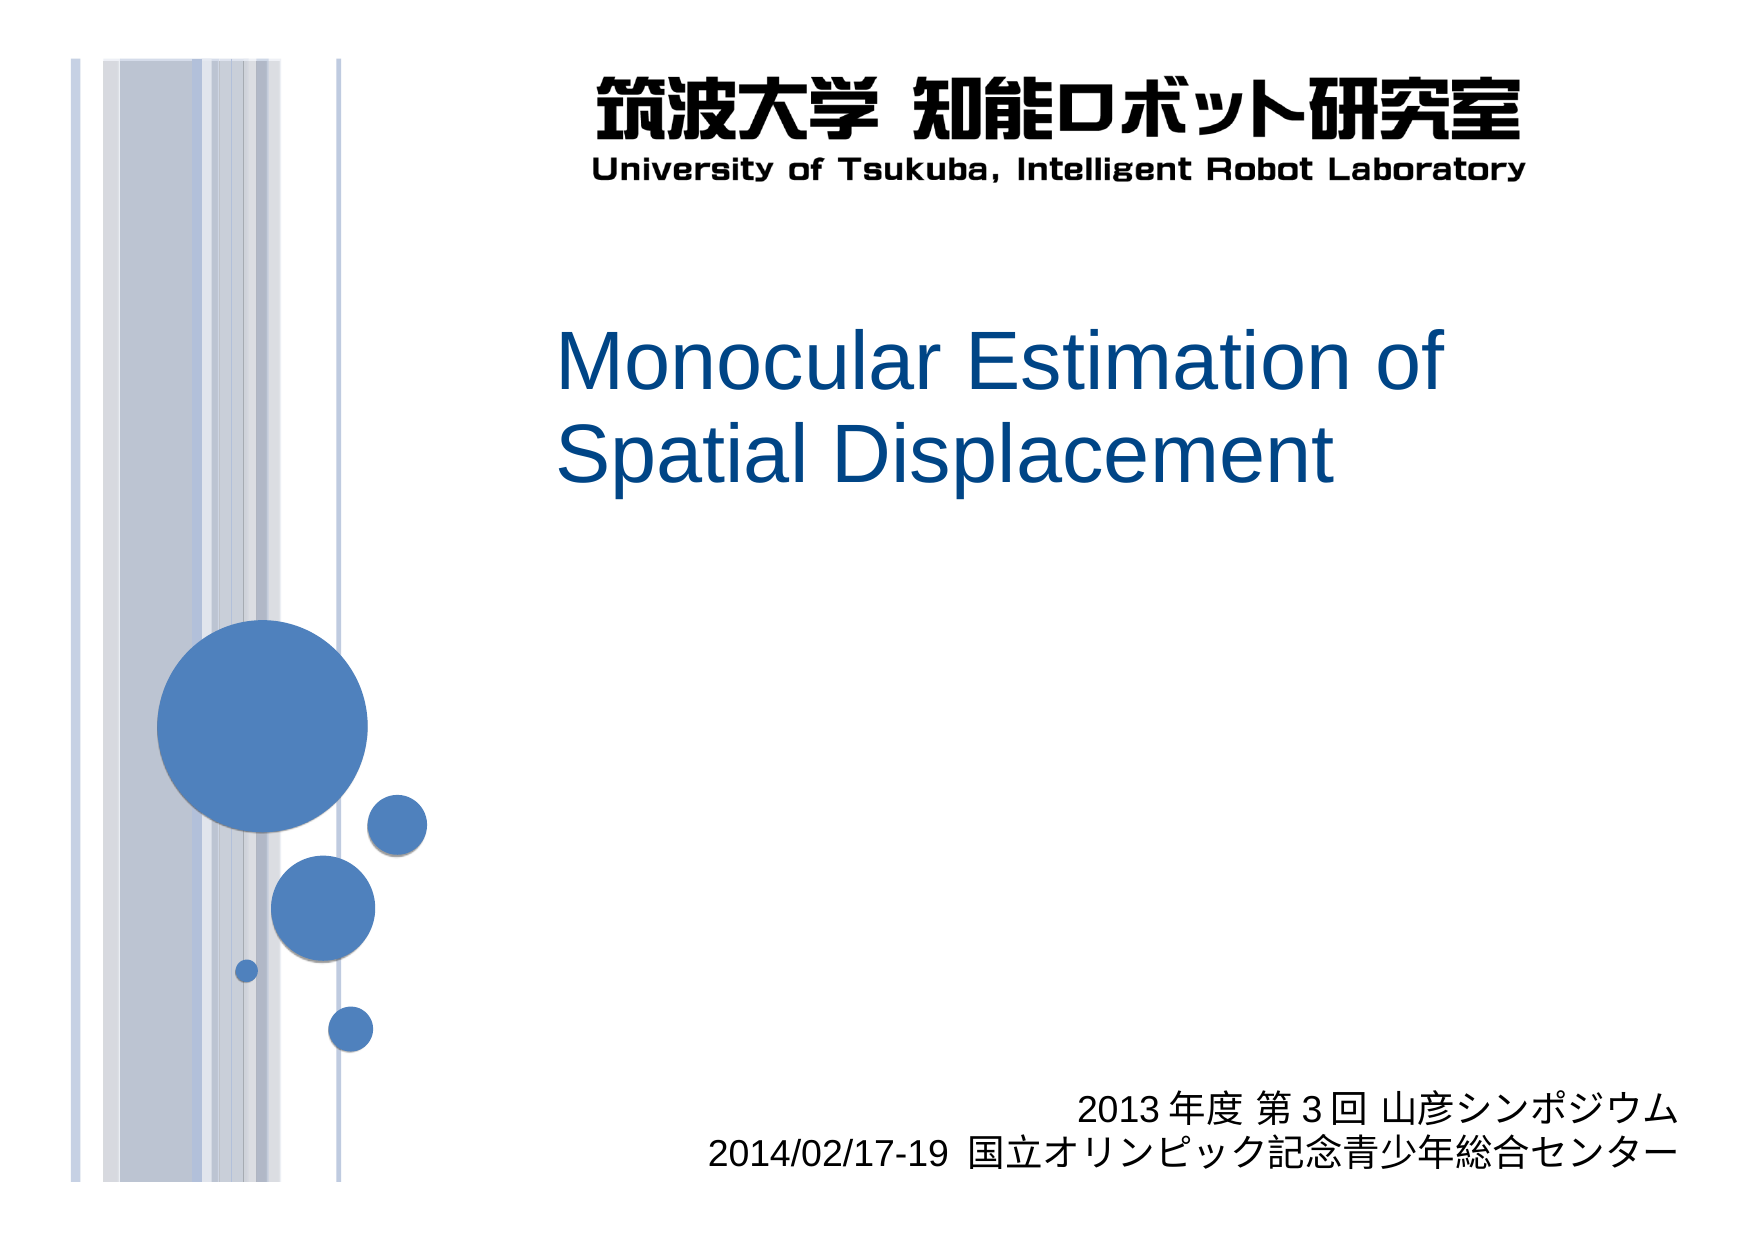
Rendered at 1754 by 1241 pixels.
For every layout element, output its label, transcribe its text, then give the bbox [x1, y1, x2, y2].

title Monocular Estimation of Spatial Displacement [554, 314, 1649, 869]
picture [590, 75, 1526, 183]
